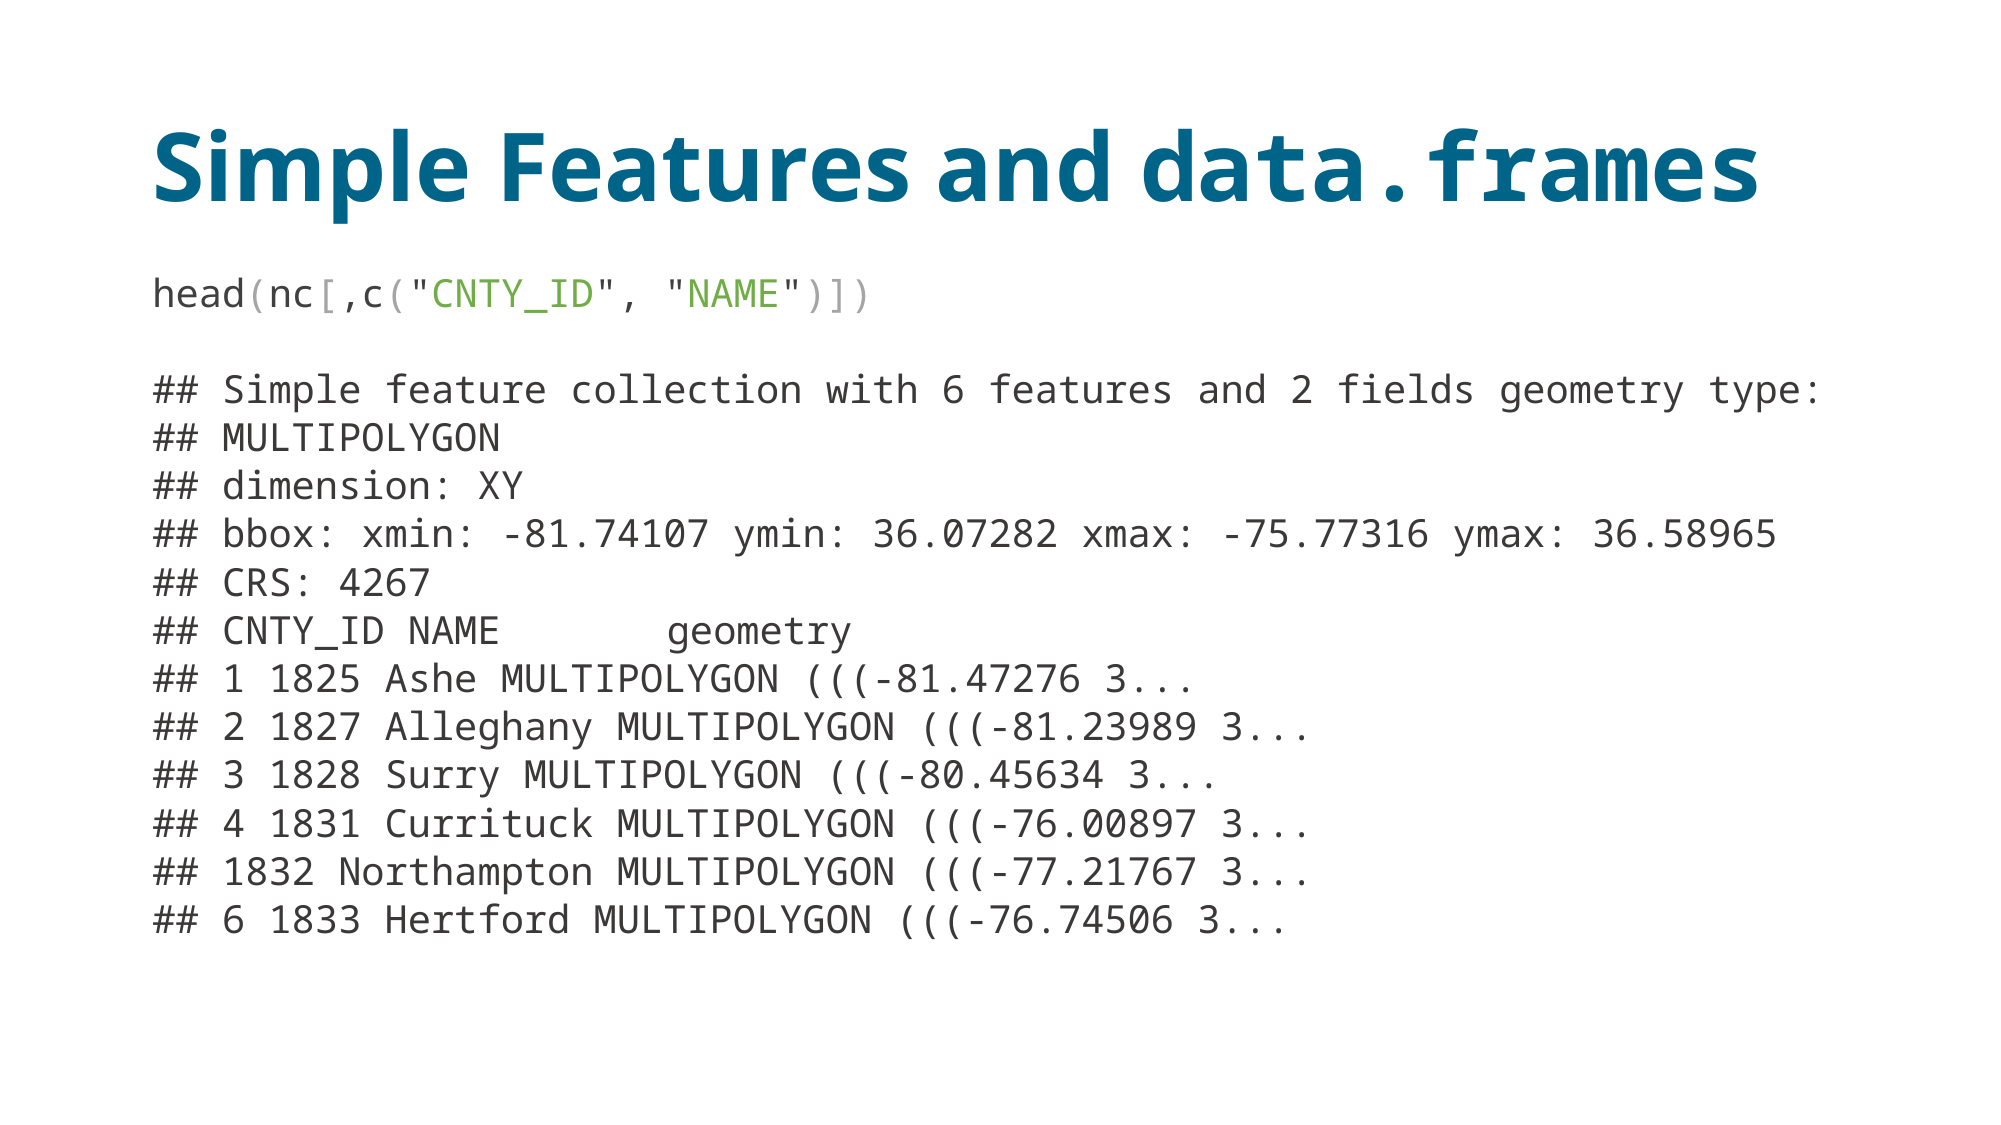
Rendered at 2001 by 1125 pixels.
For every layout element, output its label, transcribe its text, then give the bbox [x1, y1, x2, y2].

title Simple Features and data.frames [137, 50, 1892, 278]
text_box head(nc[,c("CNTY_ID", "NAME")]) ## Simple feature collection with 6 features and 2 fields geometry type: ## MULTIPOLYGON ## dimension: XY ## bbox: xmin: -81.74107 ymin: 36.07282 xmax: -75.77316 ymax: 36.58965 ## CRS: 4267 ## CNTY_ID NAME geometry ## 1 1825 Ashe MULTIPOLYGON (((-81.47276 3... ## 2 1827 Alleghany MULTIPOLYGON (((-81.23989 3... ## 3 1828 Surry MULTIPOLYGON (((-80.45634 3... ## 4 1831 Currituck MULTIPOLYGON (((-76.00897 3... ## 1832 Northampton MULTIPOLYGON (((-77.21767 3... ## 6 1833 Hertford MULTIPOLYGON (((-76.74506 3... [137, 277, 1863, 975]
